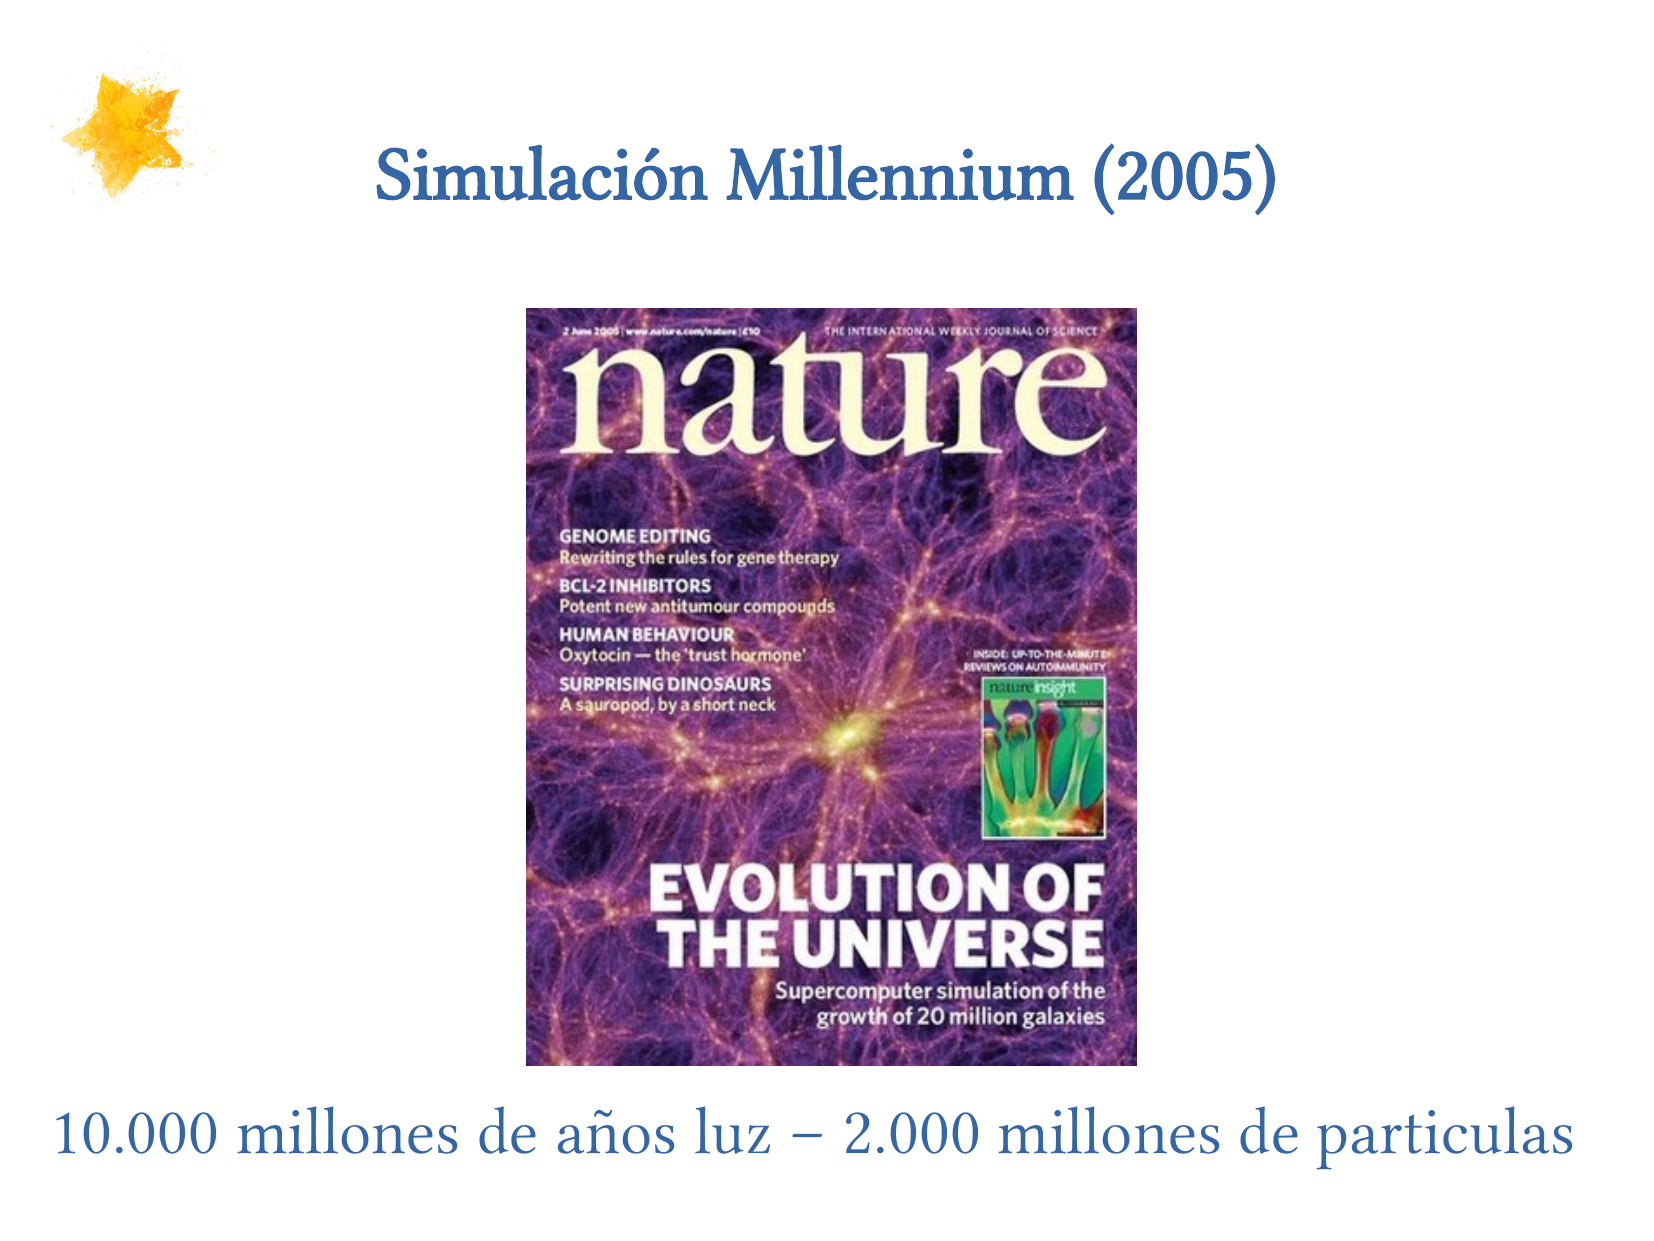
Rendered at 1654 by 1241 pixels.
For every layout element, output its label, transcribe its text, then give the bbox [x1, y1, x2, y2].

title Simulación Millennium (2005) [212, 112, 1441, 236]
title 10.000 millones de años luz – 2.000 millones de particulas [47, 1089, 1581, 1174]
picture [0, 0, 1654, 1241]
